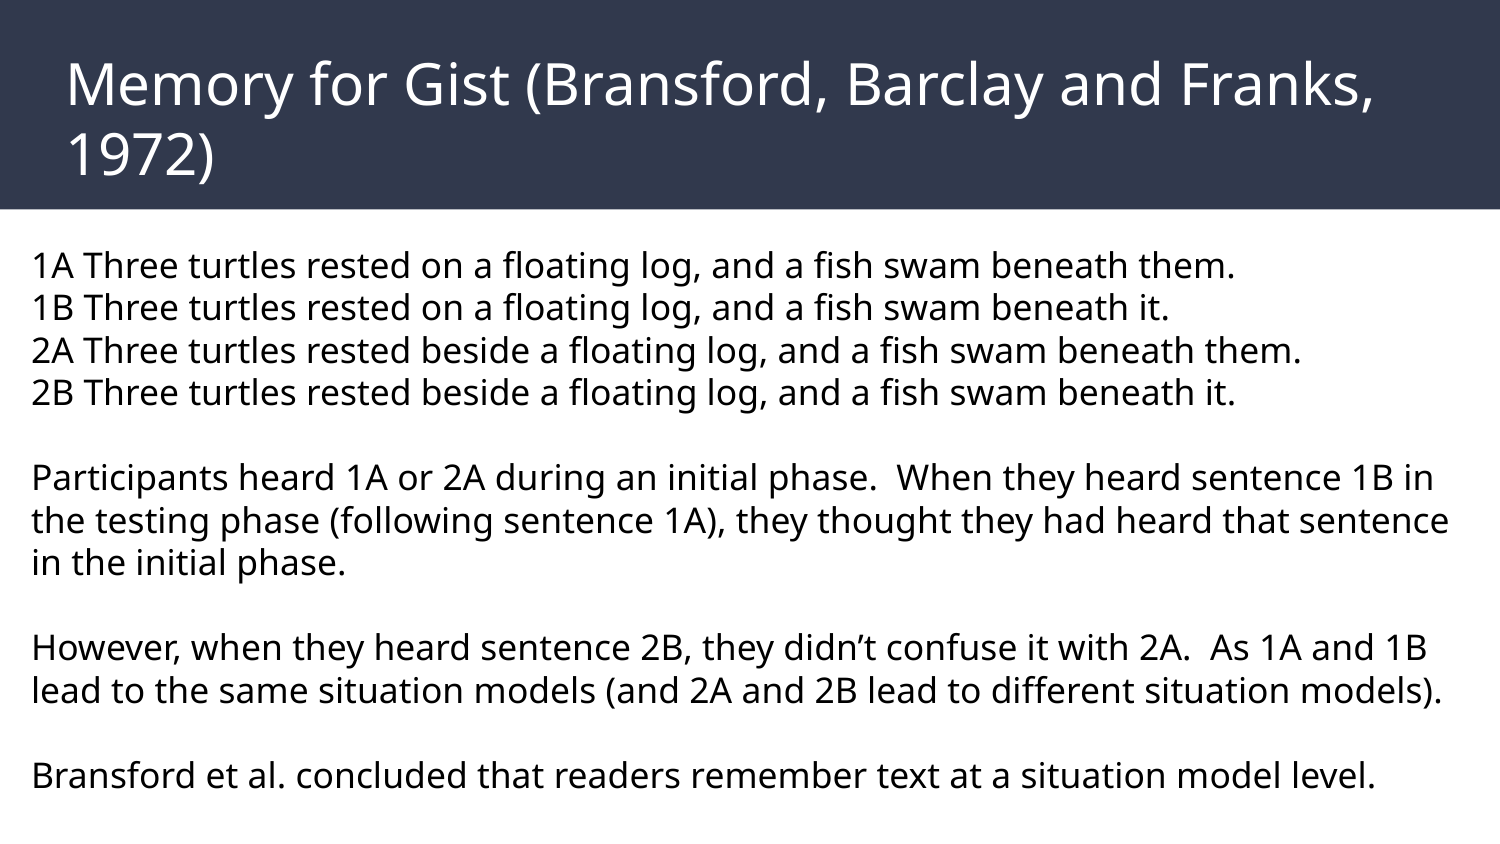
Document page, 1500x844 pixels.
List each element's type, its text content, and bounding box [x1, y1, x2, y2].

text_box 1A Three turtles rested on a floating log, and a fish swam beneath them. 1B Three turtles rested on a floating log, and a fish swam beneath it. 2A Three turtles rested beside a floating log, and a fish swam beneath them. 2B Three turtles rested beside a floating log, and a fish swam beneath it. Participants heard 1A or 2A during an initial phase. When they heard sentence 1B in the testing phase (following sentence 1A), they thought they had heard that sentence in the initial phase. However, when they heard sentence 2B, they didn’t confuse it with 2A. As 1A and 1B lead to the same situation models (and 2A and 2B lead to different situation models). Bransford et al. concluded that readers remember text at a situation model level. [16, 227, 1482, 790]
title Memory for Gist (Bransford, Barclay and Franks, 1972) [49, 32, 1448, 135]
